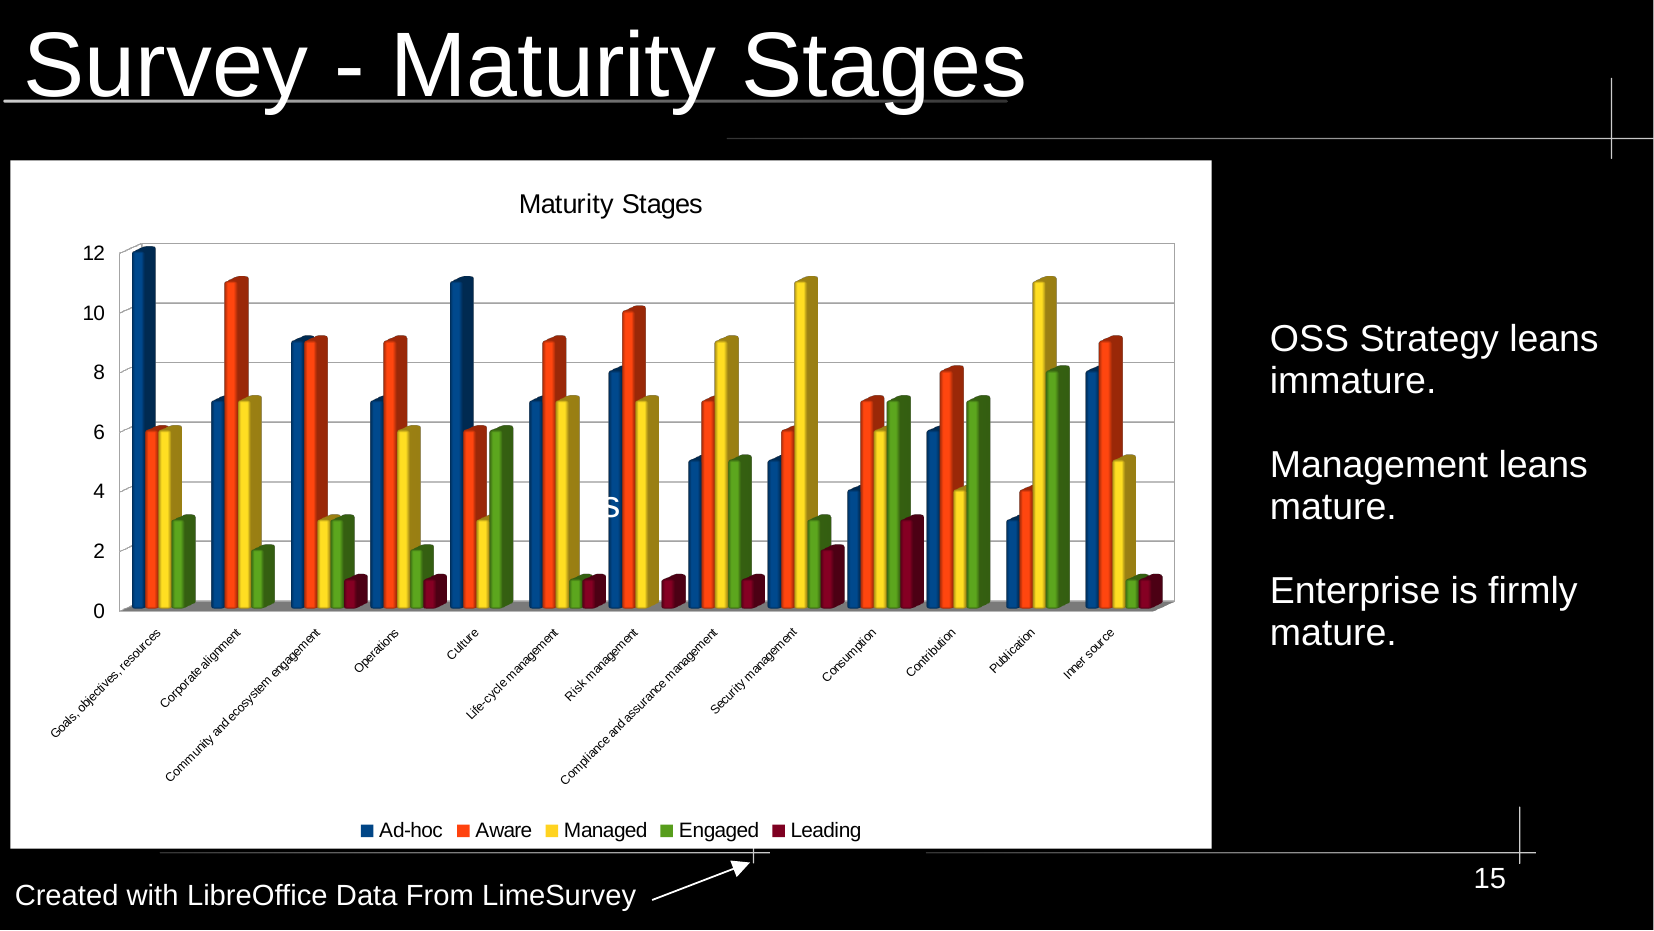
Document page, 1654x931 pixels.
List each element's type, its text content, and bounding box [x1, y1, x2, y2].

chart [10, 160, 1212, 849]
text_box Created with LibreOffice Data From LimeSurvey [0, 871, 653, 931]
text_box OSS Strategy leans immature. Management leans mature. Enterprise is firmly mature. [1255, 309, 1654, 703]
title Survey - Maturity Stages [23, 11, 1589, 119]
